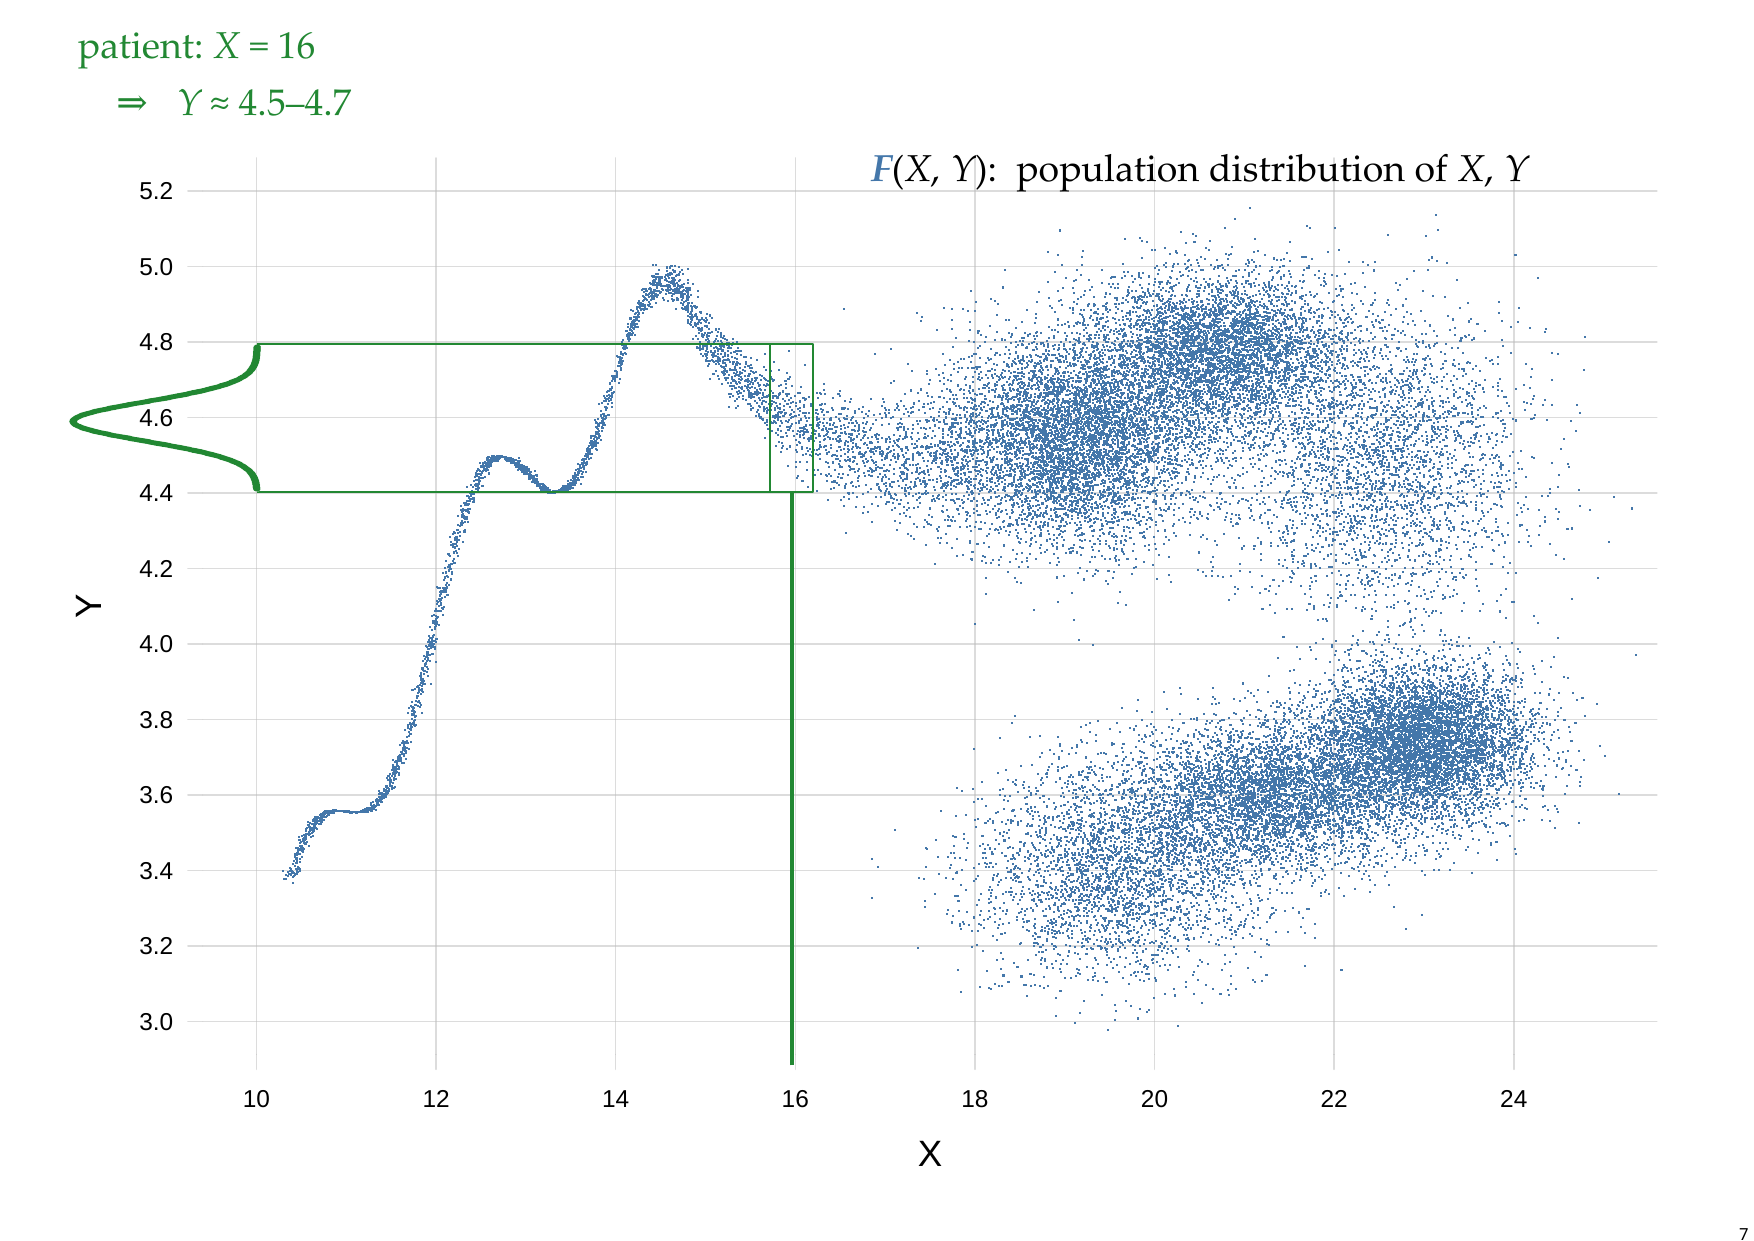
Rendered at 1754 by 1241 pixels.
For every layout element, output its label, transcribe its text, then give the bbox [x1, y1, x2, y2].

text_box patient: X = 16 [62, 23, 421, 77]
picture [36, 4, 1751, 1216]
text_box ⇒ Y ≈ 4.5–4.7 [101, 80, 381, 134]
text_box F(X, Y): population distribution of X, Y [856, 146, 1624, 216]
